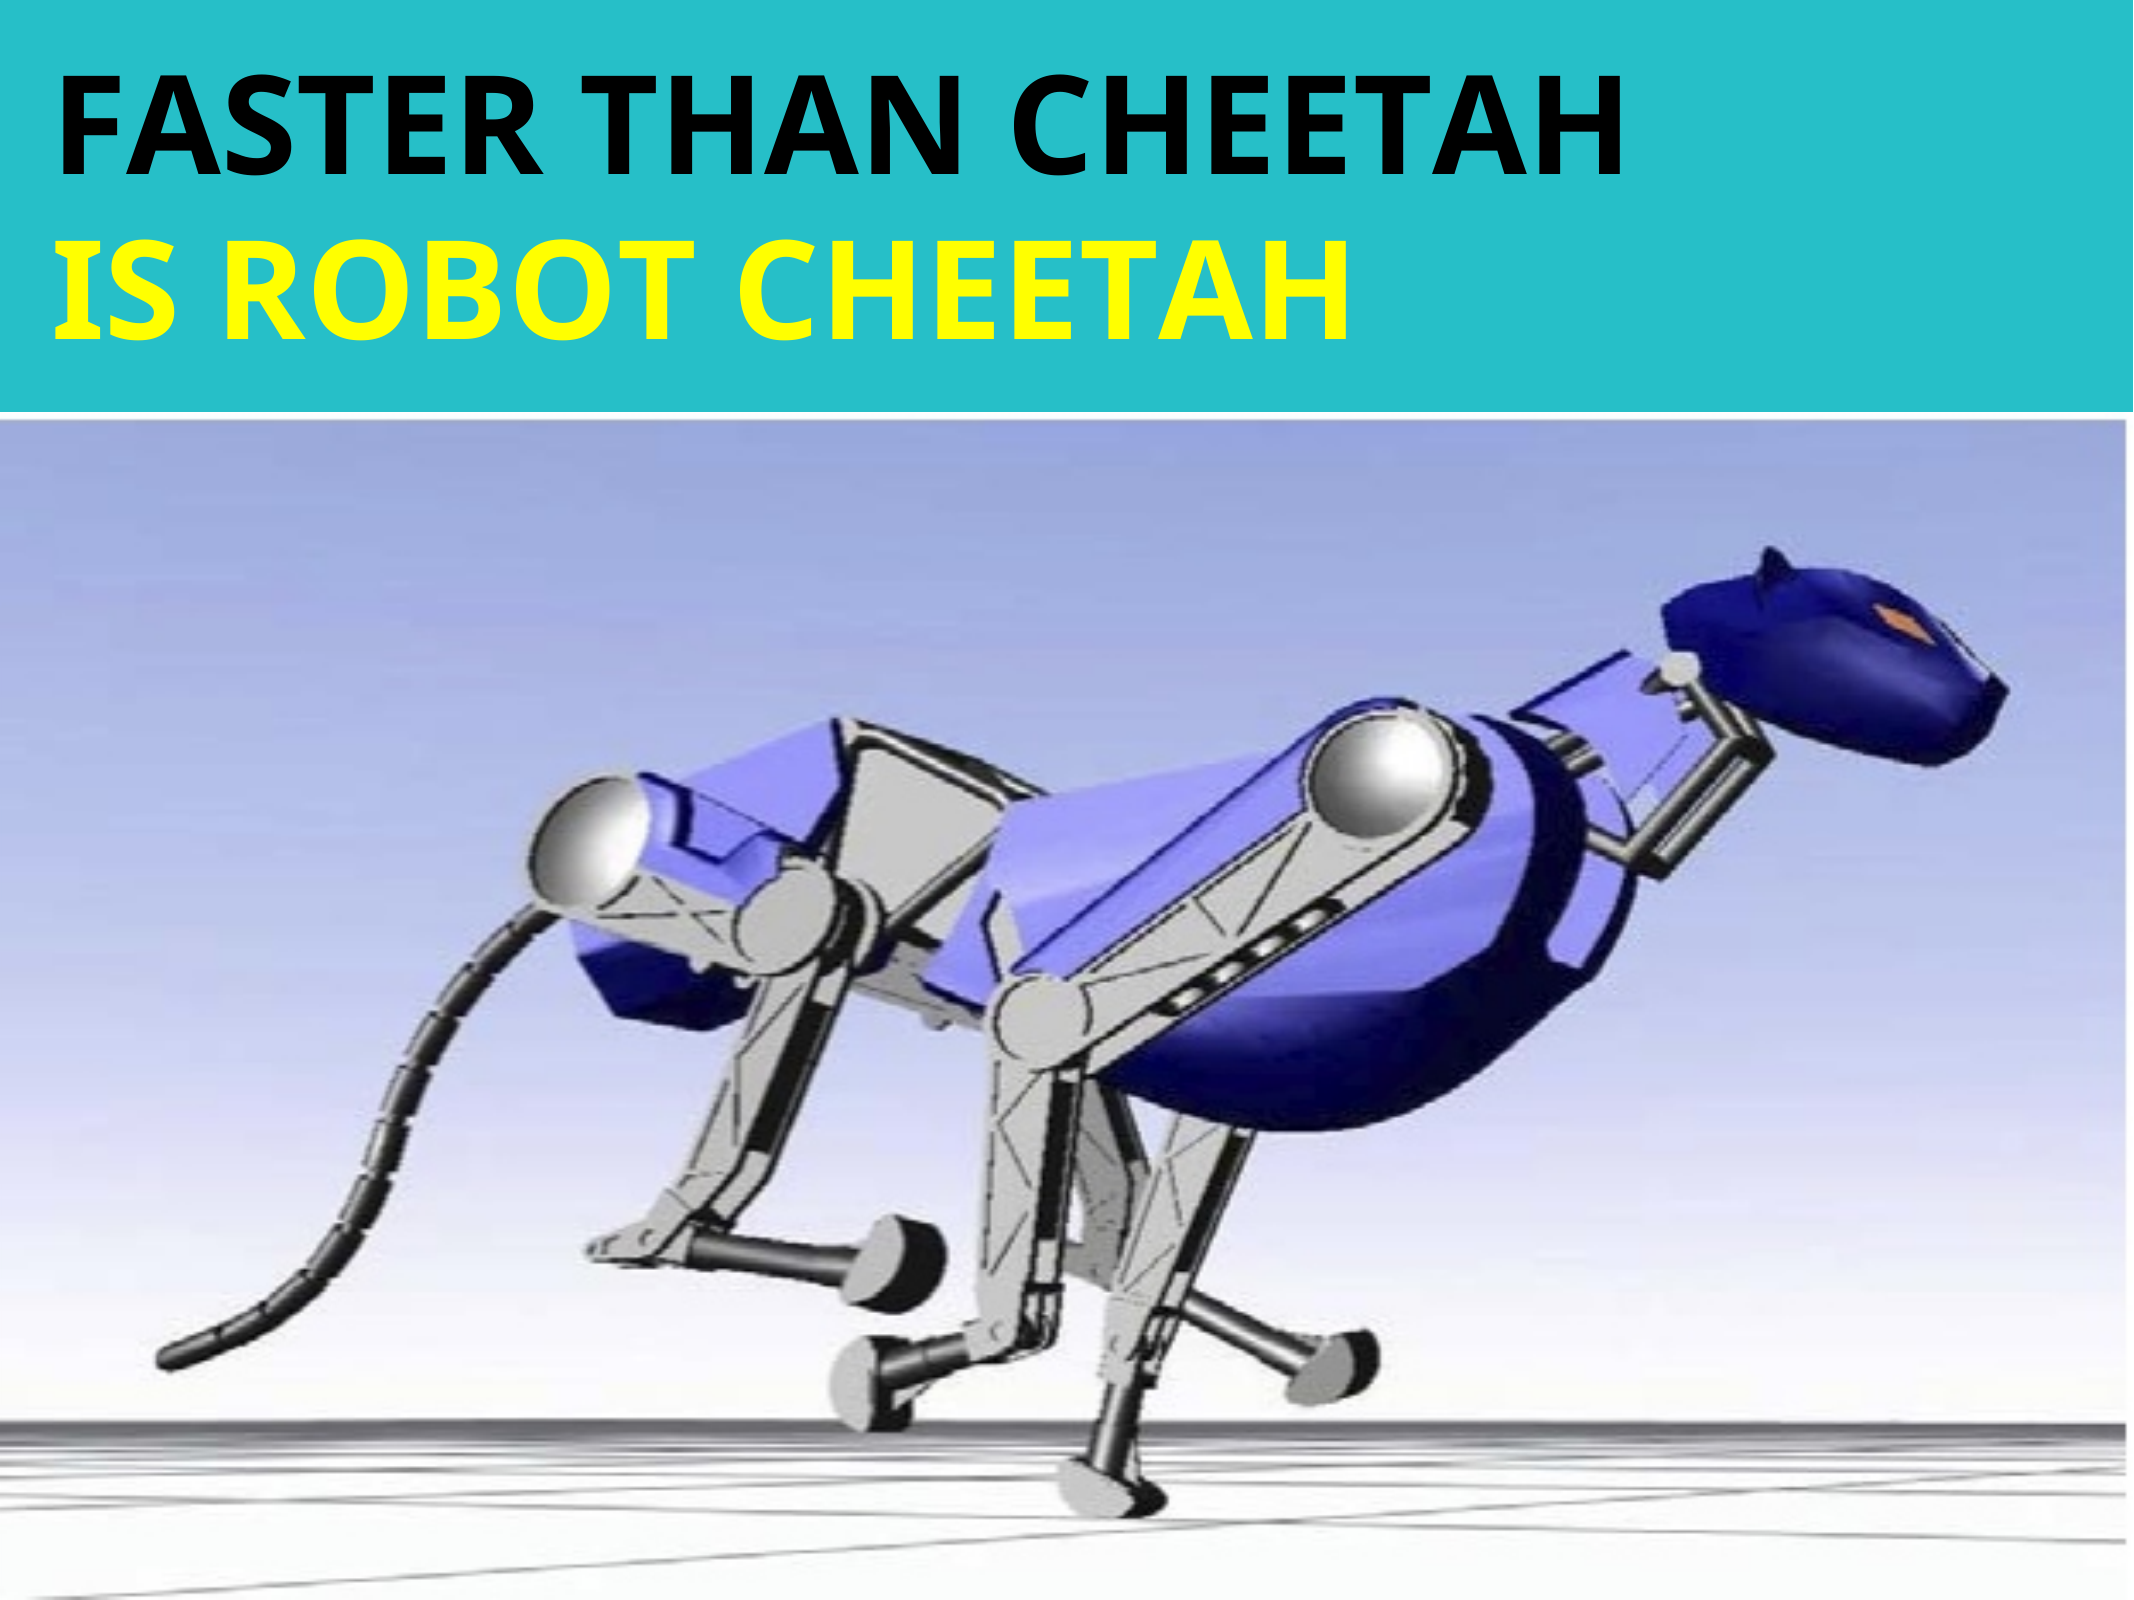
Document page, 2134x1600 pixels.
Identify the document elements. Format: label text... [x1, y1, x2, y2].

picture [0, 412, 2134, 1600]
text_box FASTER THAN CHEETAH IS ROBOT CHEETAH [41, 37, 2134, 412]
